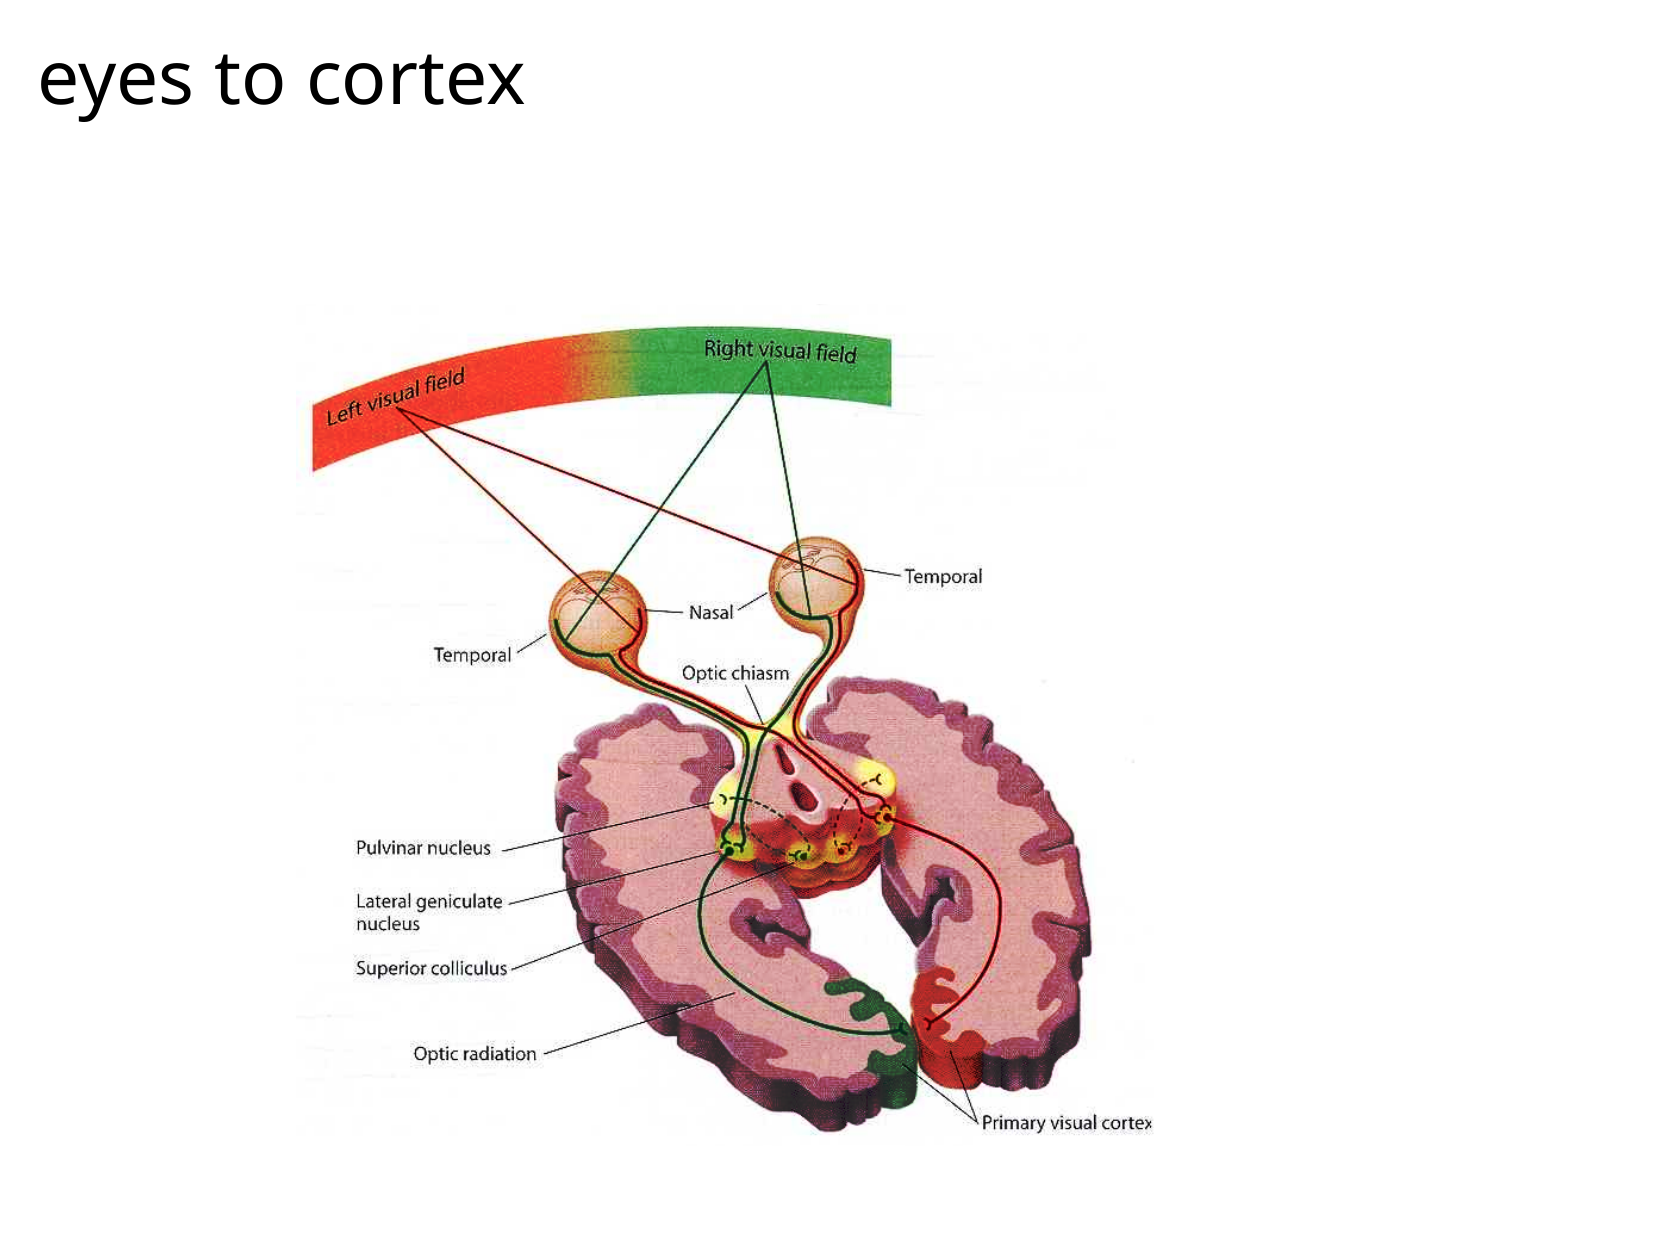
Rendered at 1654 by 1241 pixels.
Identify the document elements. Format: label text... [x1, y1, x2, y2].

title eyes to cortex [37, 0, 1613, 151]
picture [296, 304, 1175, 1146]
